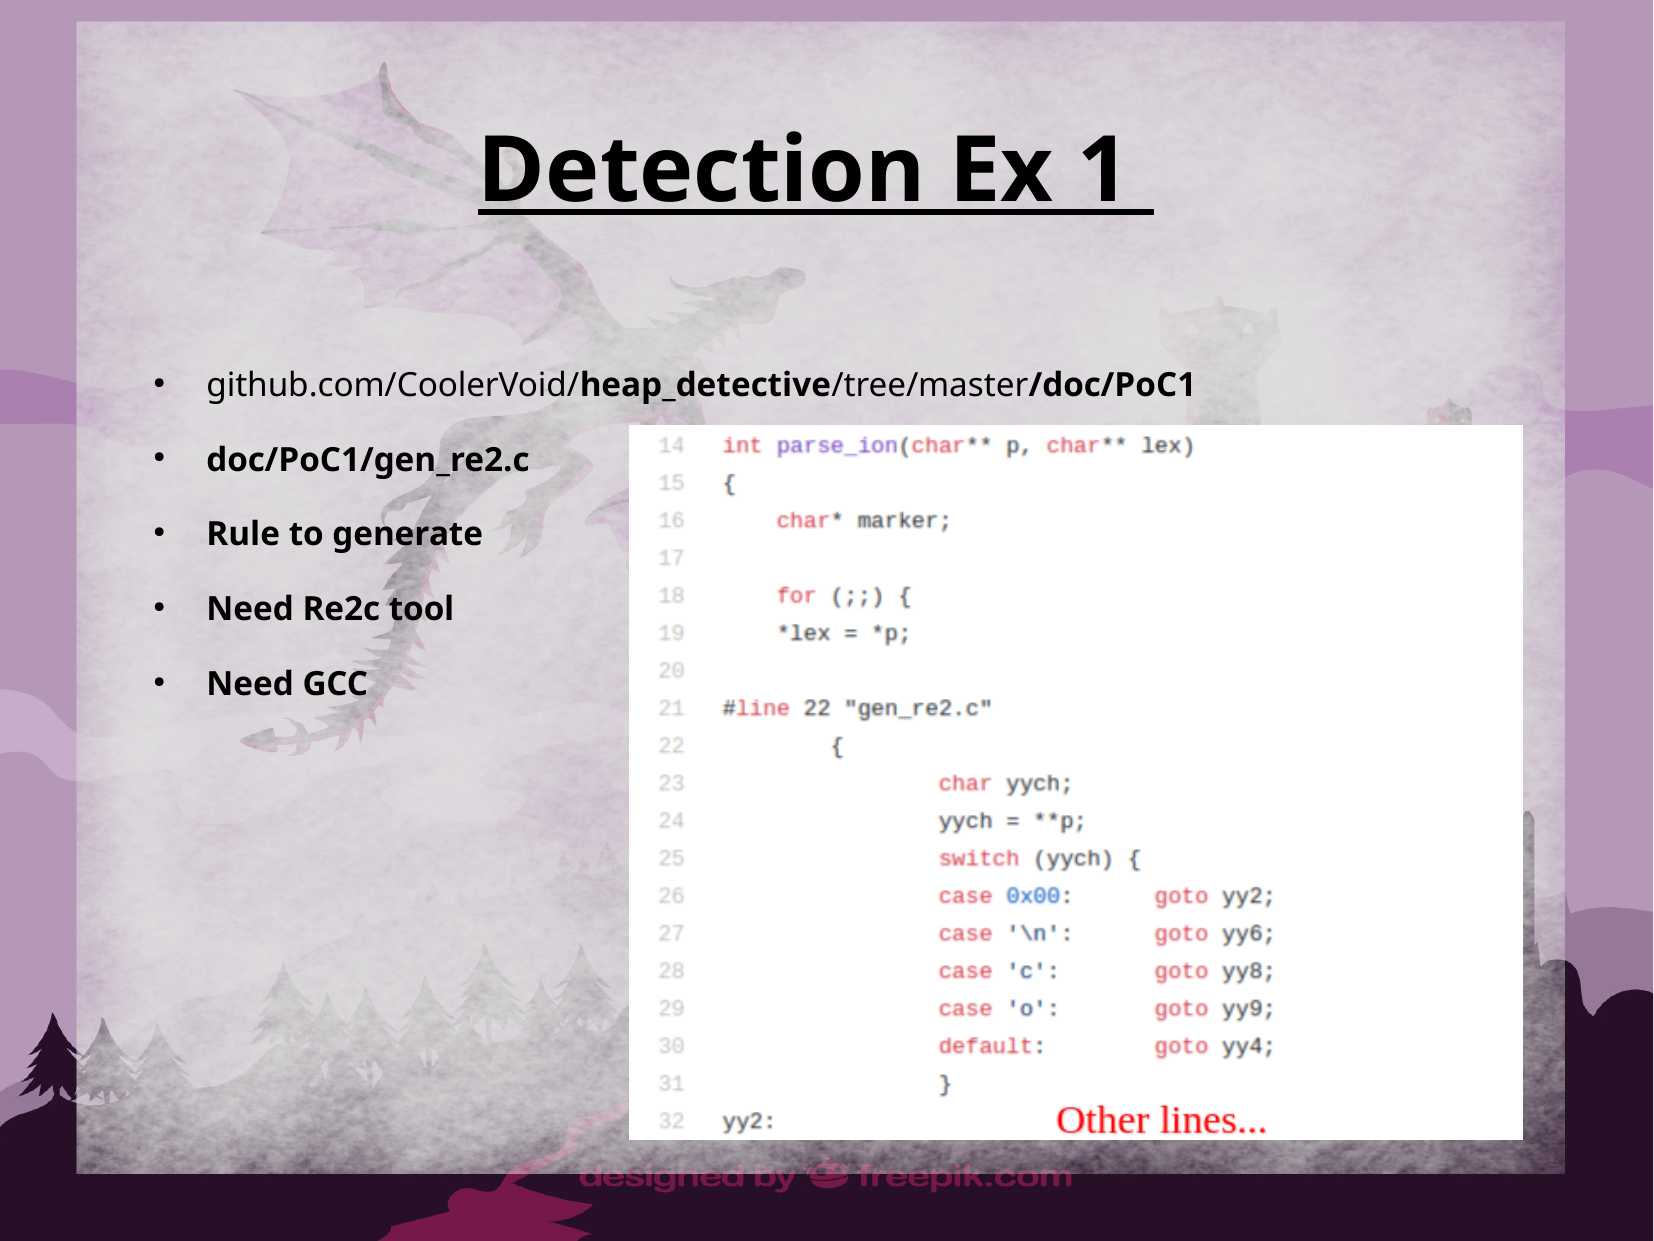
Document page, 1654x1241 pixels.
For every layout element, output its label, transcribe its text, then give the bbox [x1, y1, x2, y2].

title Detection Ex 1 [72, 62, 1561, 271]
list github.com/CoolerVoid/heap_detective/tree/master/doc/PoC1 doc/PoC1/gen_re2.c Rule to generate Need Re2c tool Need GCC [135, 360, 1516, 1081]
picture [0, 0, 1654, 1241]
